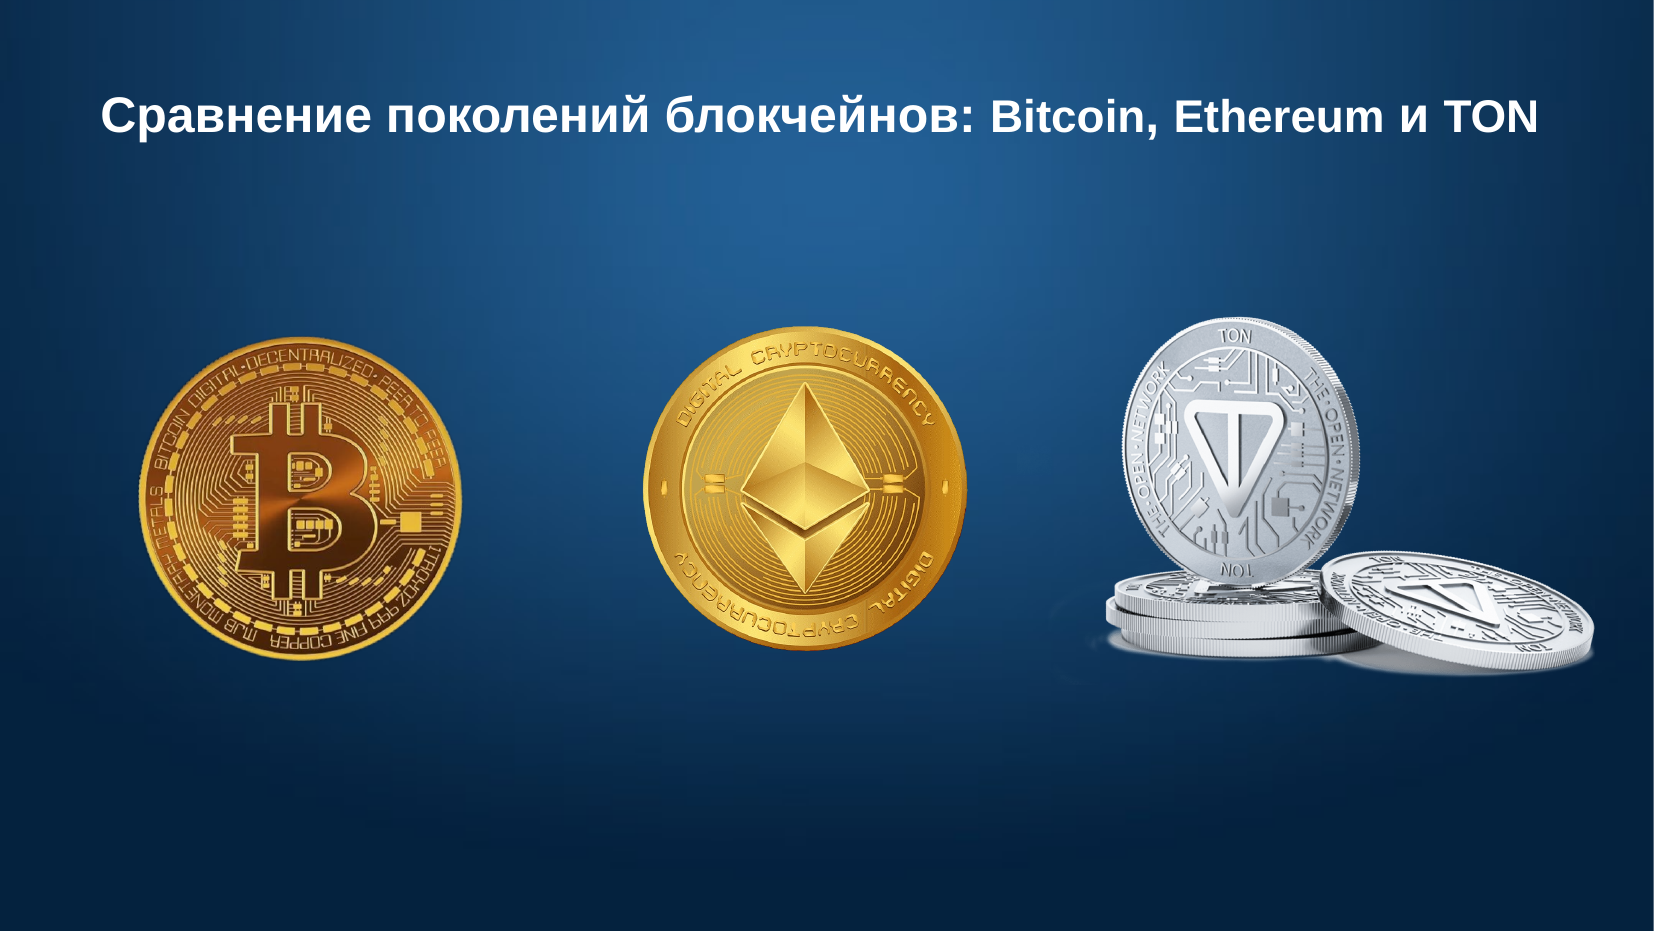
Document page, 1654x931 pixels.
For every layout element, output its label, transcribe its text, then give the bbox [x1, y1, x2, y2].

picture [0, 0, 1654, 931]
title Сравнение поколений блокчейнов: Bitcoin, Ethereum и TON [82, 12, 1571, 218]
